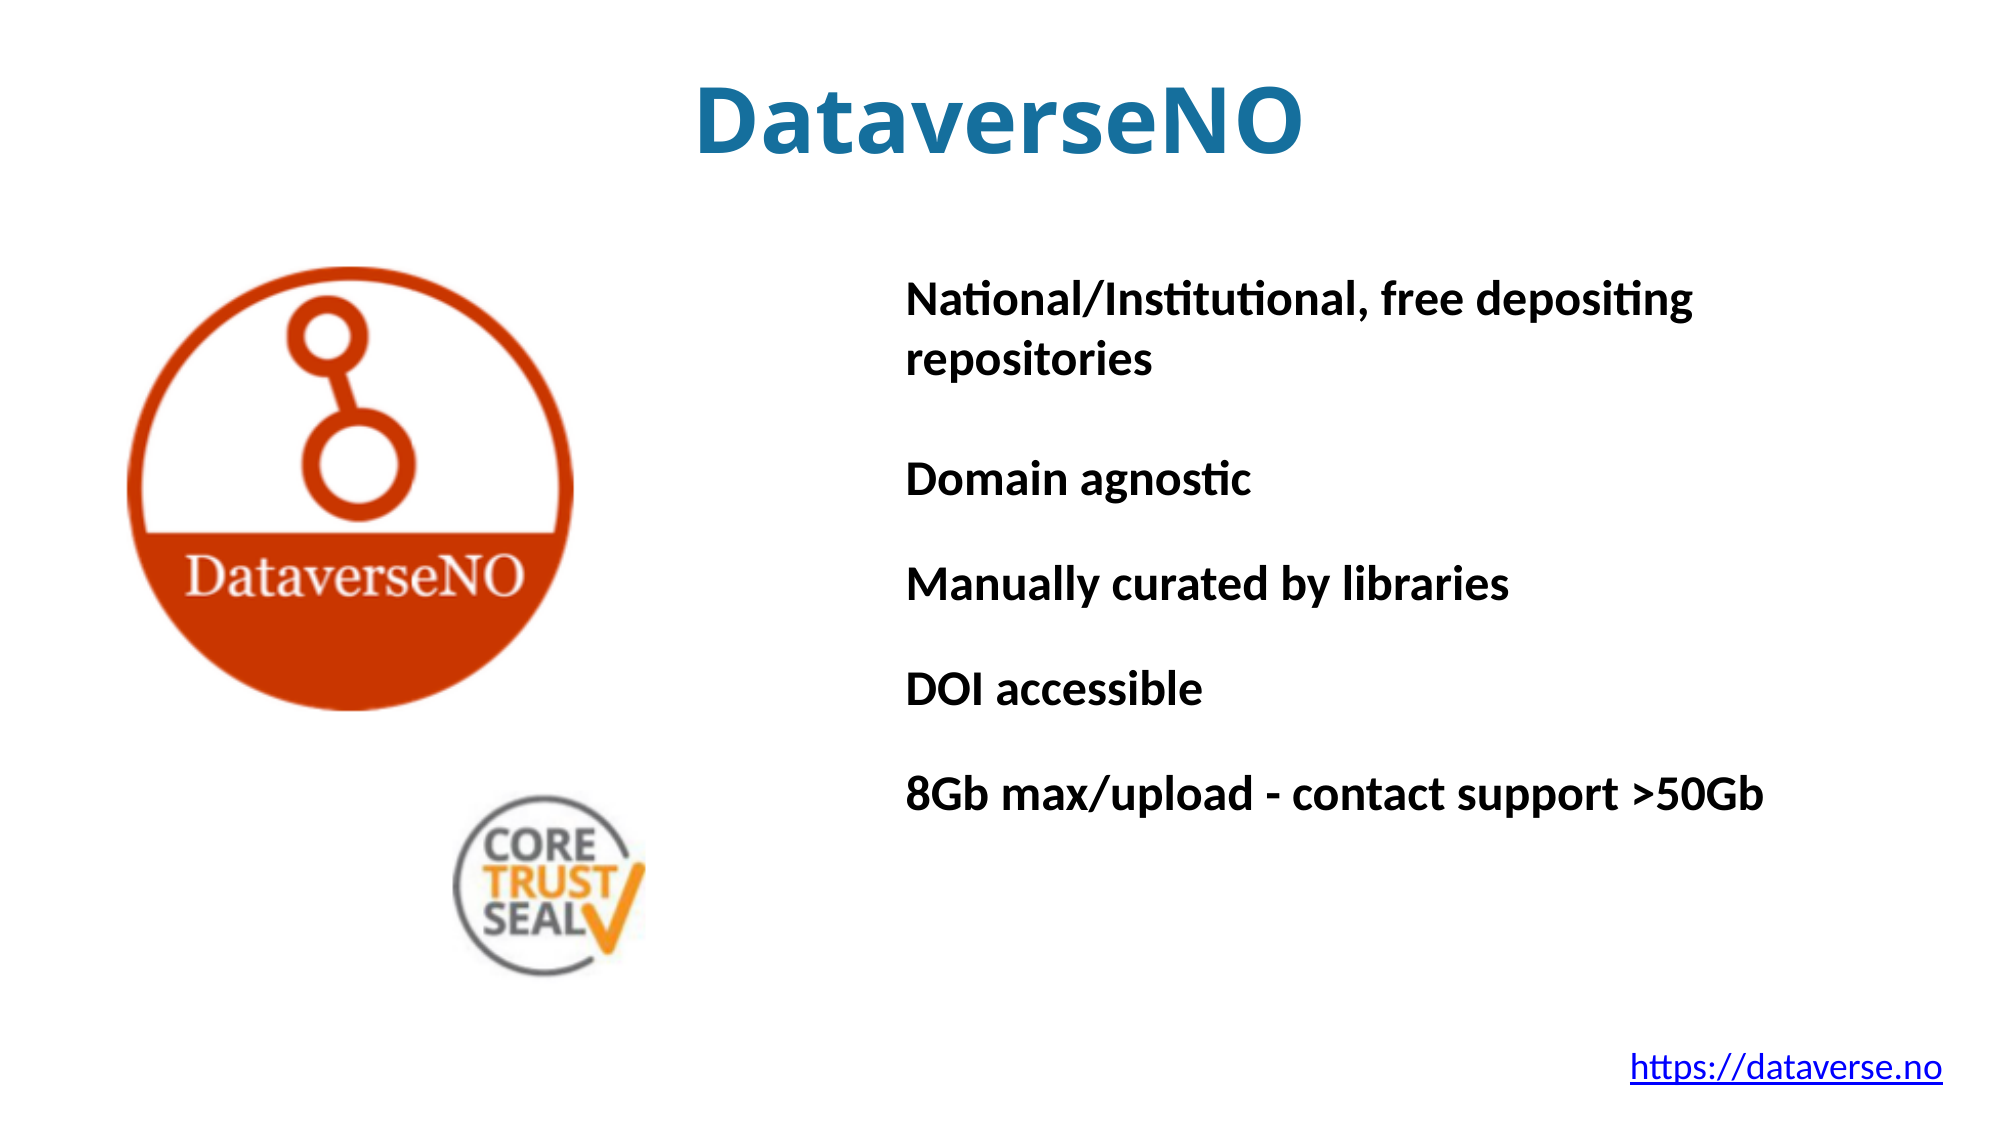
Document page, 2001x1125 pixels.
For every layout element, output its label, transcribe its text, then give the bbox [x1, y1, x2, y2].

picture [103, 257, 652, 995]
text_box DataverseNO [137, 59, 1863, 188]
text_box National/Institutional, free depositing repositories Domain agnostic Manually curated by libraries DOI accessible 8Gb max/upload - contact support >50Gb [890, 257, 1897, 933]
text_box https://dataverse.no [1615, 1034, 1963, 1095]
